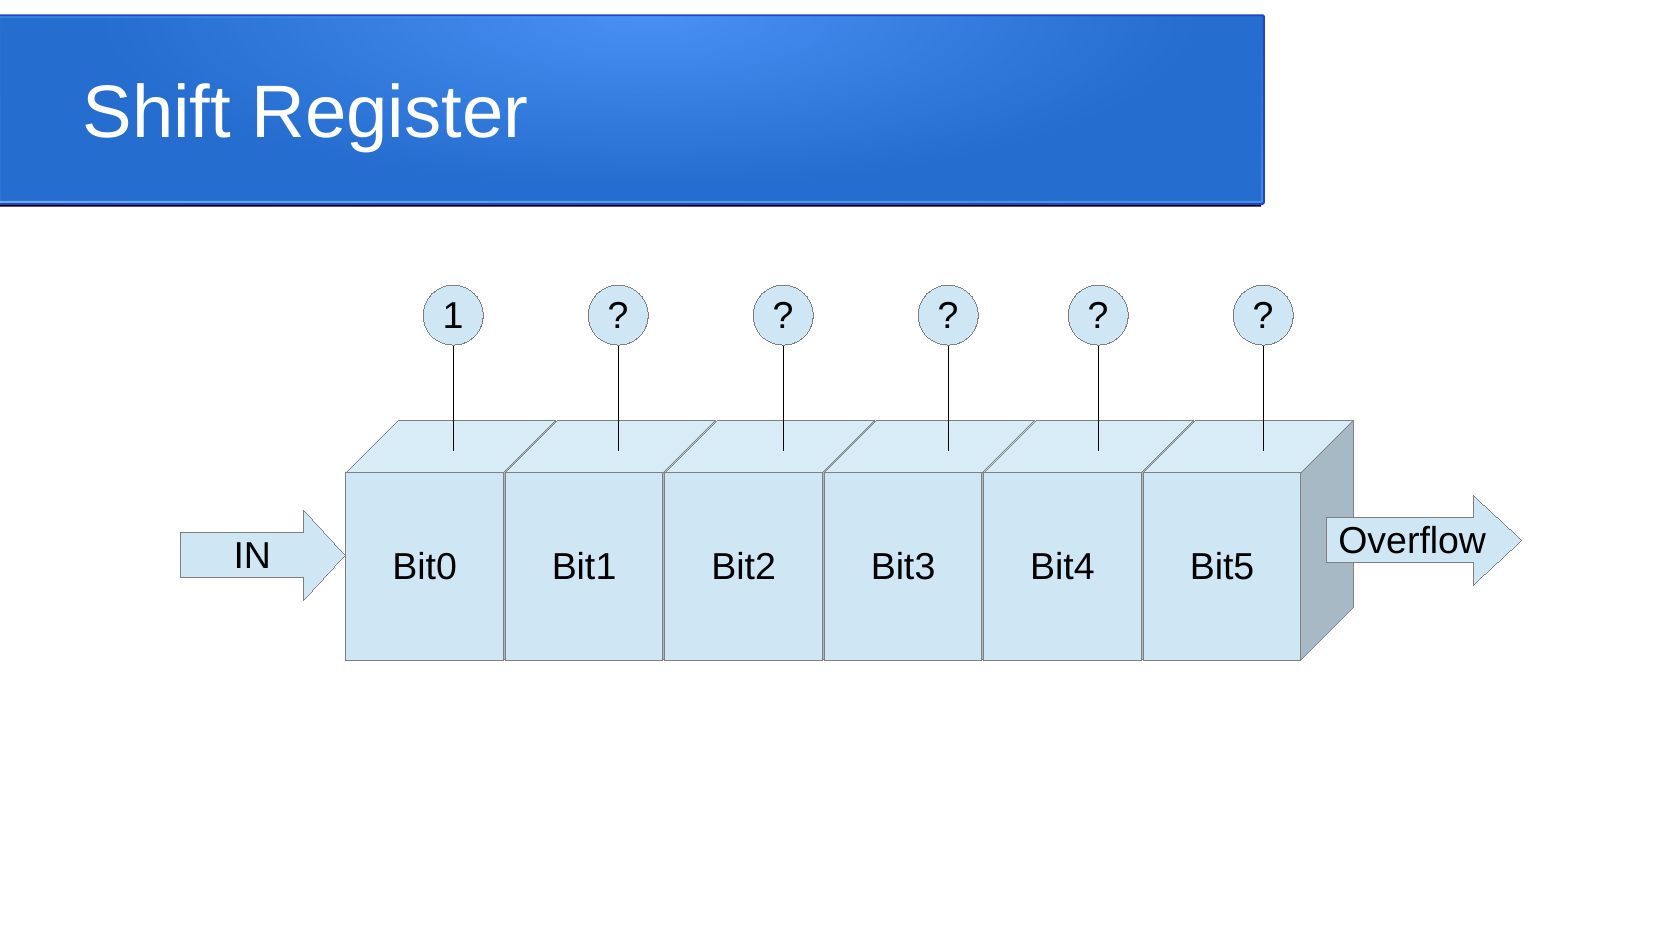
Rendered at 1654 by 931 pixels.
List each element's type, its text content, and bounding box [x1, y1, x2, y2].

text_box Bit2 [664, 473, 822, 661]
text_box ? [918, 285, 979, 346]
text_box Overflow [1326, 495, 1522, 586]
text_box Bit4 [983, 473, 1141, 661]
text_box 1 [423, 285, 484, 346]
title Shift Register [82, 35, 1235, 189]
text_box Bit5 [1143, 473, 1300, 661]
text_box Bit1 [505, 473, 662, 661]
text_box IN [180, 510, 346, 601]
text_box ? [753, 285, 814, 346]
text_box ? [588, 285, 649, 346]
text_box ? [1068, 285, 1129, 346]
text_box Bit0 [345, 473, 503, 661]
text_box ? [1233, 285, 1294, 346]
text_box Bit3 [824, 473, 981, 661]
